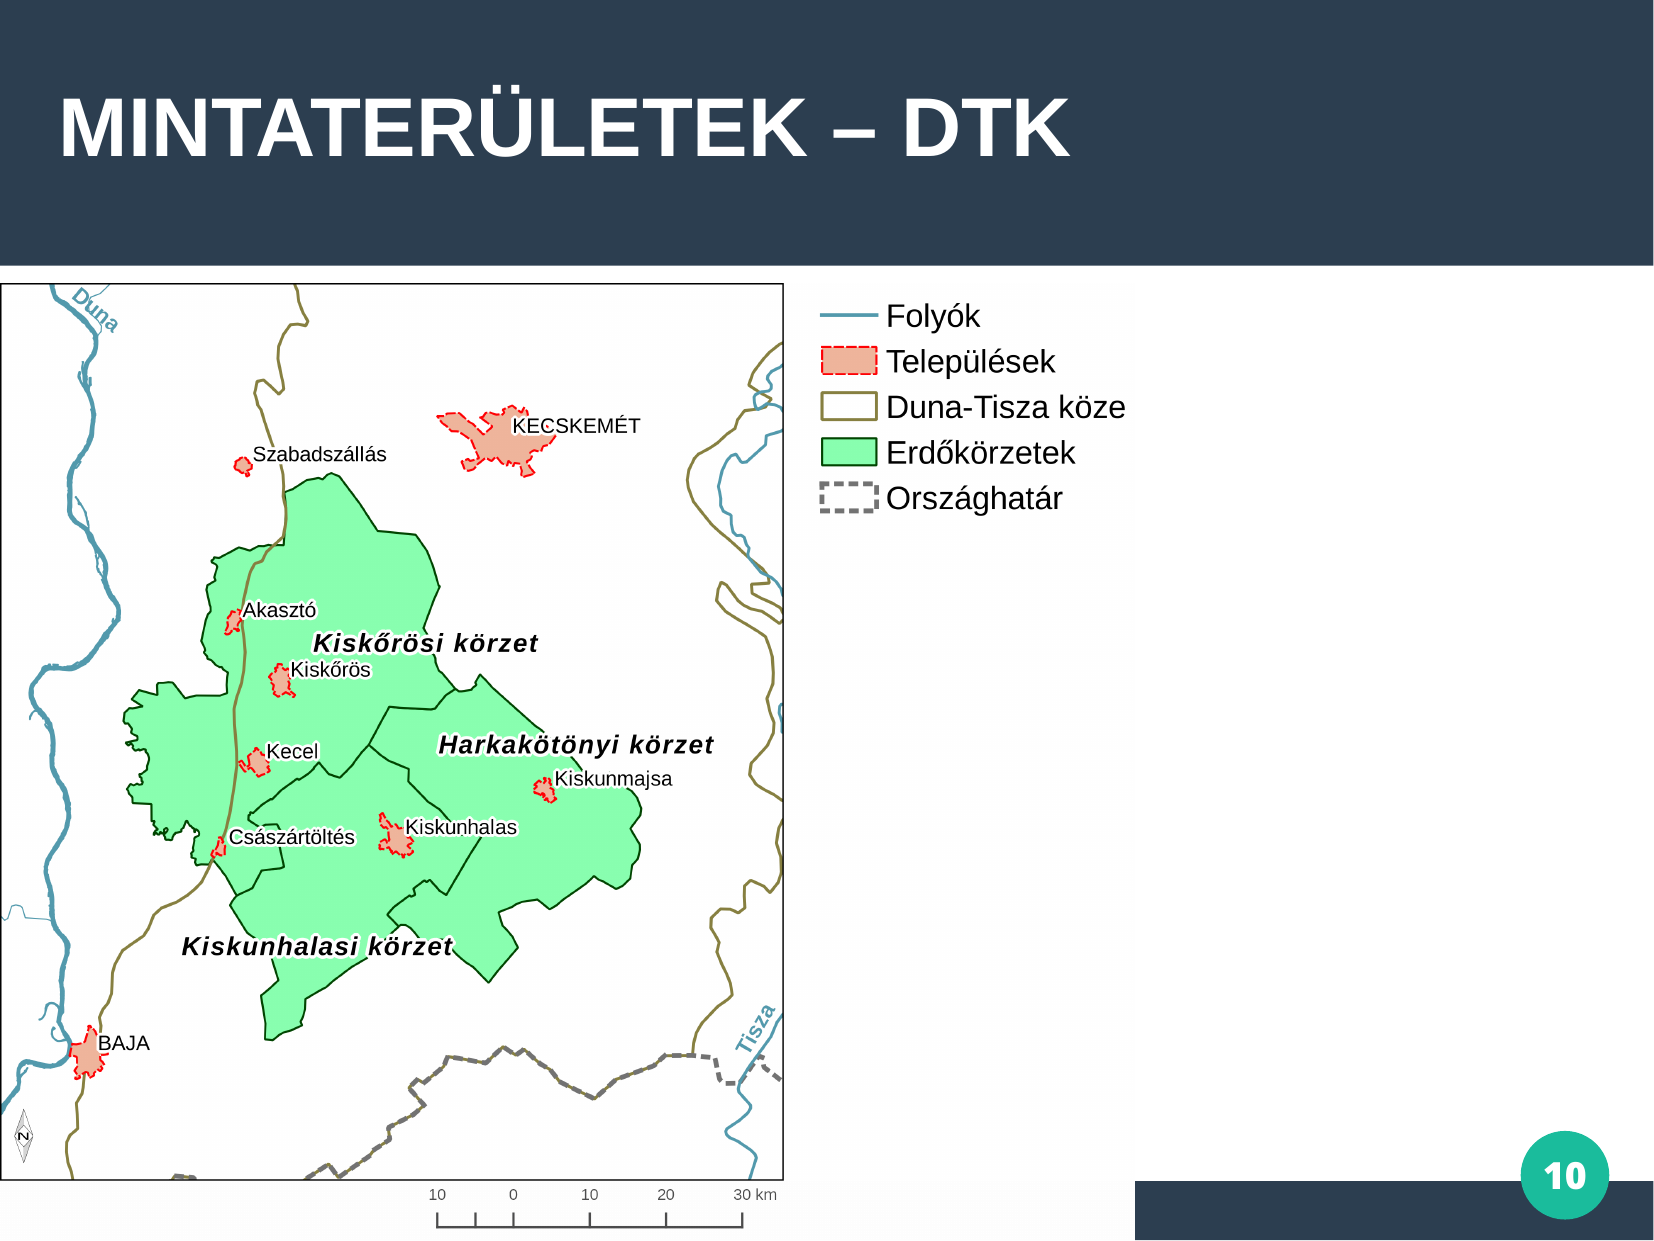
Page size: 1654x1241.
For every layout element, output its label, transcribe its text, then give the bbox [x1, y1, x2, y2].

title MINTATERÜLETEK – DTK [59, 49, 1595, 207]
picture [0, 283, 1135, 1241]
